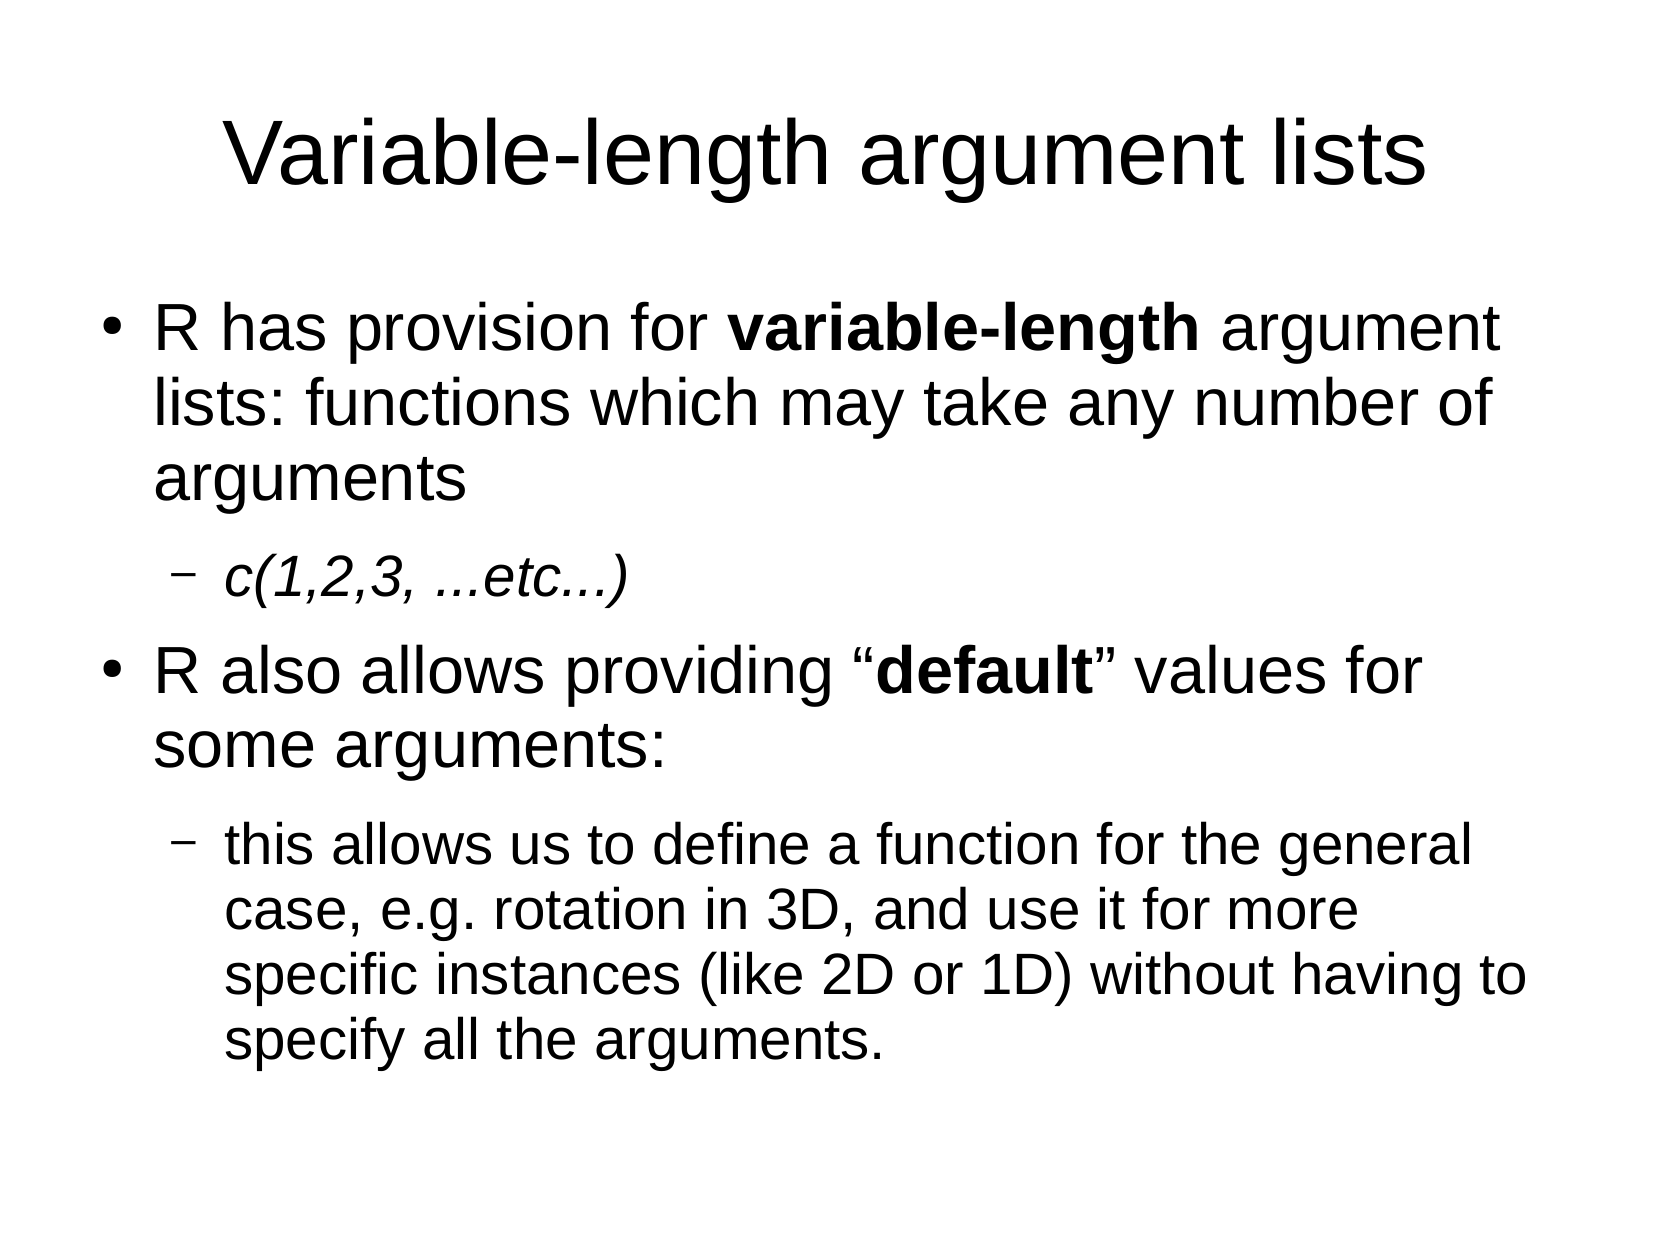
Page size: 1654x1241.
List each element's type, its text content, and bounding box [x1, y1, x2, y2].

title Variable-length argument lists [82, 49, 1571, 257]
list R has provision for variable-length argument lists: functions which may take any number of arguments c(1,2,3, ...etc...) R also allows providing “default” values for some arguments: this allows us to define a function for the general case, e.g. rotation in 3D, and use it for more specific instances (like 2D or 1D) without having to specify all the arguments. [82, 290, 1571, 1134]
